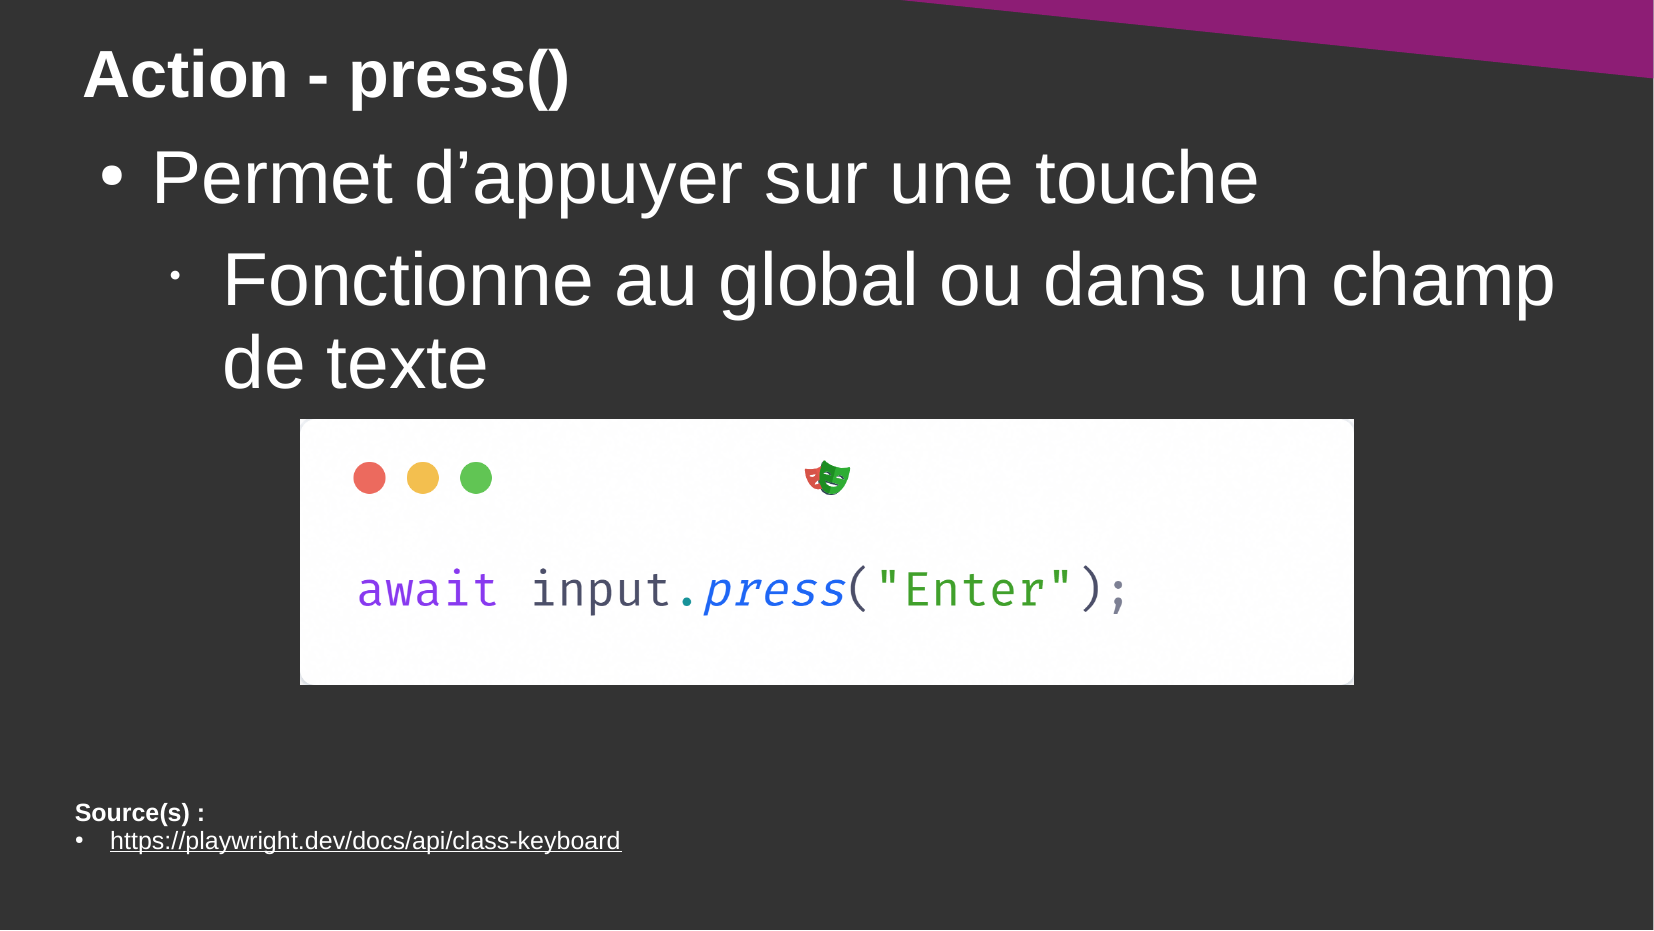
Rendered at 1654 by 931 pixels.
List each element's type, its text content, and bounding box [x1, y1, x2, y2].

text_box Source(s) : https://playwright.dev/docs/api/class-keyboard [60, 791, 1546, 919]
title Action - press() [82, 37, 799, 114]
list Permet d’appuyer sur une touche Fonctionne au global ou dans un champ de texte [80, 135, 1619, 414]
picture [300, 419, 1354, 686]
text_box [900, 0, 1654, 79]
